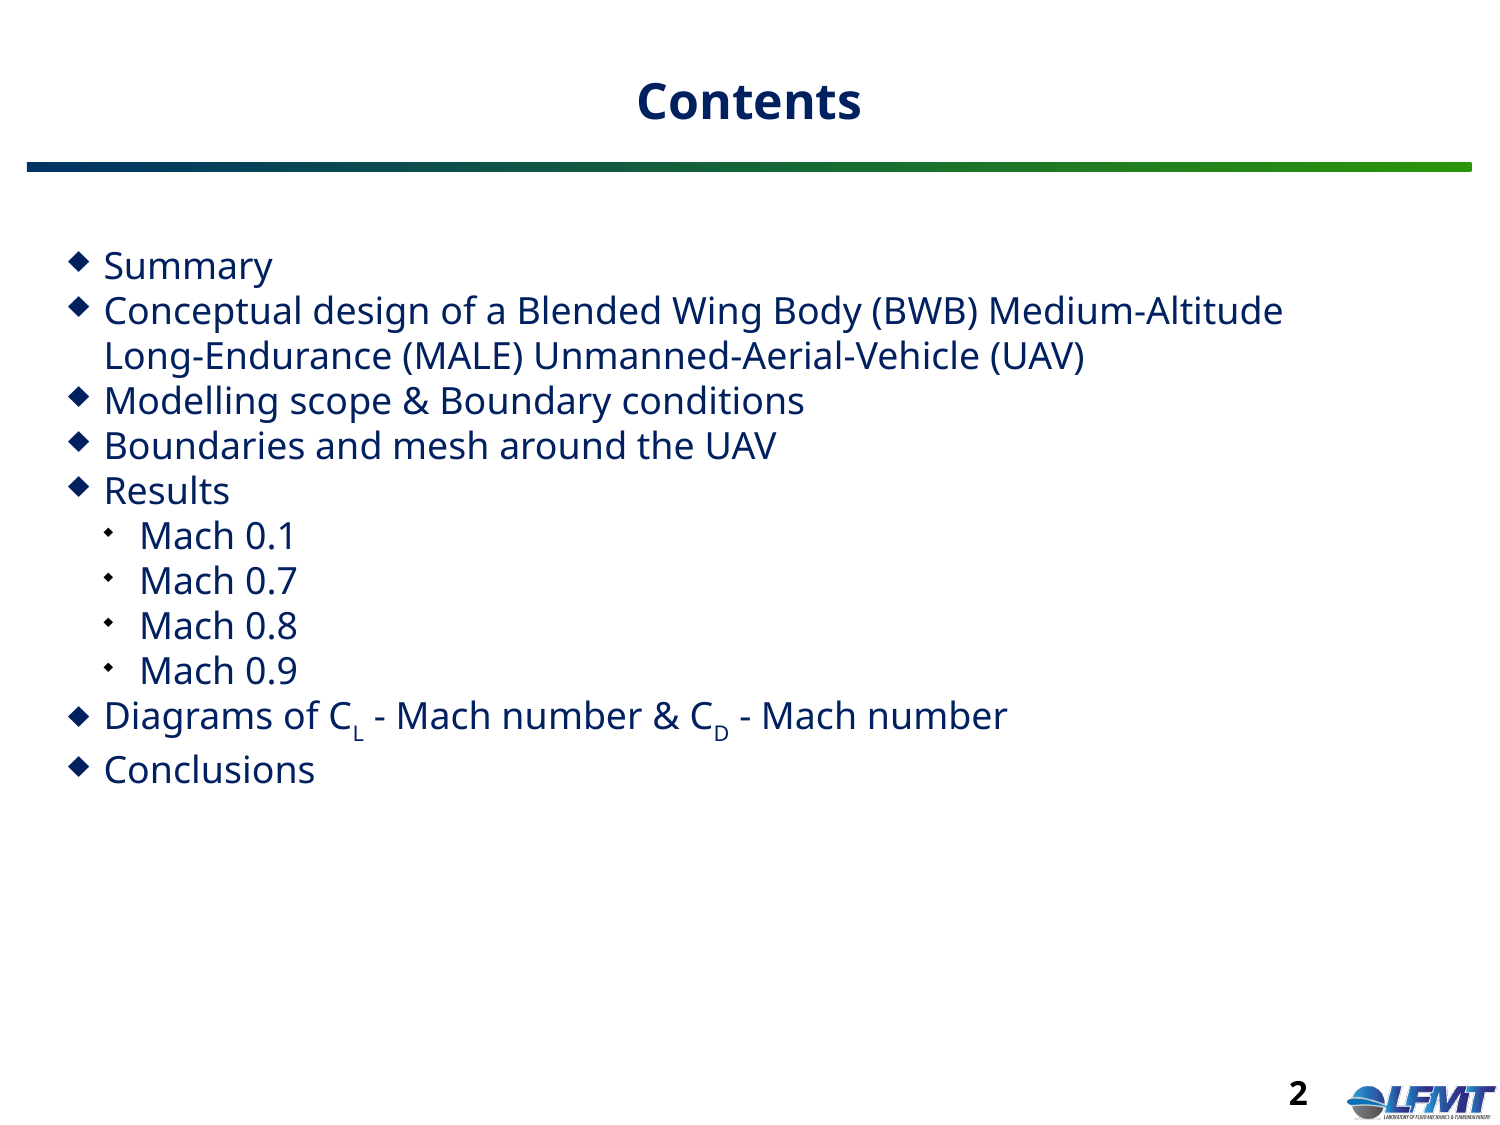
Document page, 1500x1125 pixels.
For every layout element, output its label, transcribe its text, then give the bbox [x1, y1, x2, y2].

slide_number <αριθμός> [992, 1065, 1323, 1125]
text_box [1383, 1071, 1500, 1125]
text_box Summary Conceptual design of a Blended Wing Body (BWB) Medium-Altitude Long-Endurance (MALE) Unmanned-Aerial-Vehicle (UAV) Modelling scope & Boundary conditions Boundaries and mesh around the UAV Results Mach 0.1 Mach 0.7 Mach 0.8 Mach 0.9 Diagrams of CL - Mach number & CD - Mach number Conclusions [53, 234, 1340, 844]
picture [1347, 1080, 1497, 1125]
title Contents [26, 41, 1474, 157]
